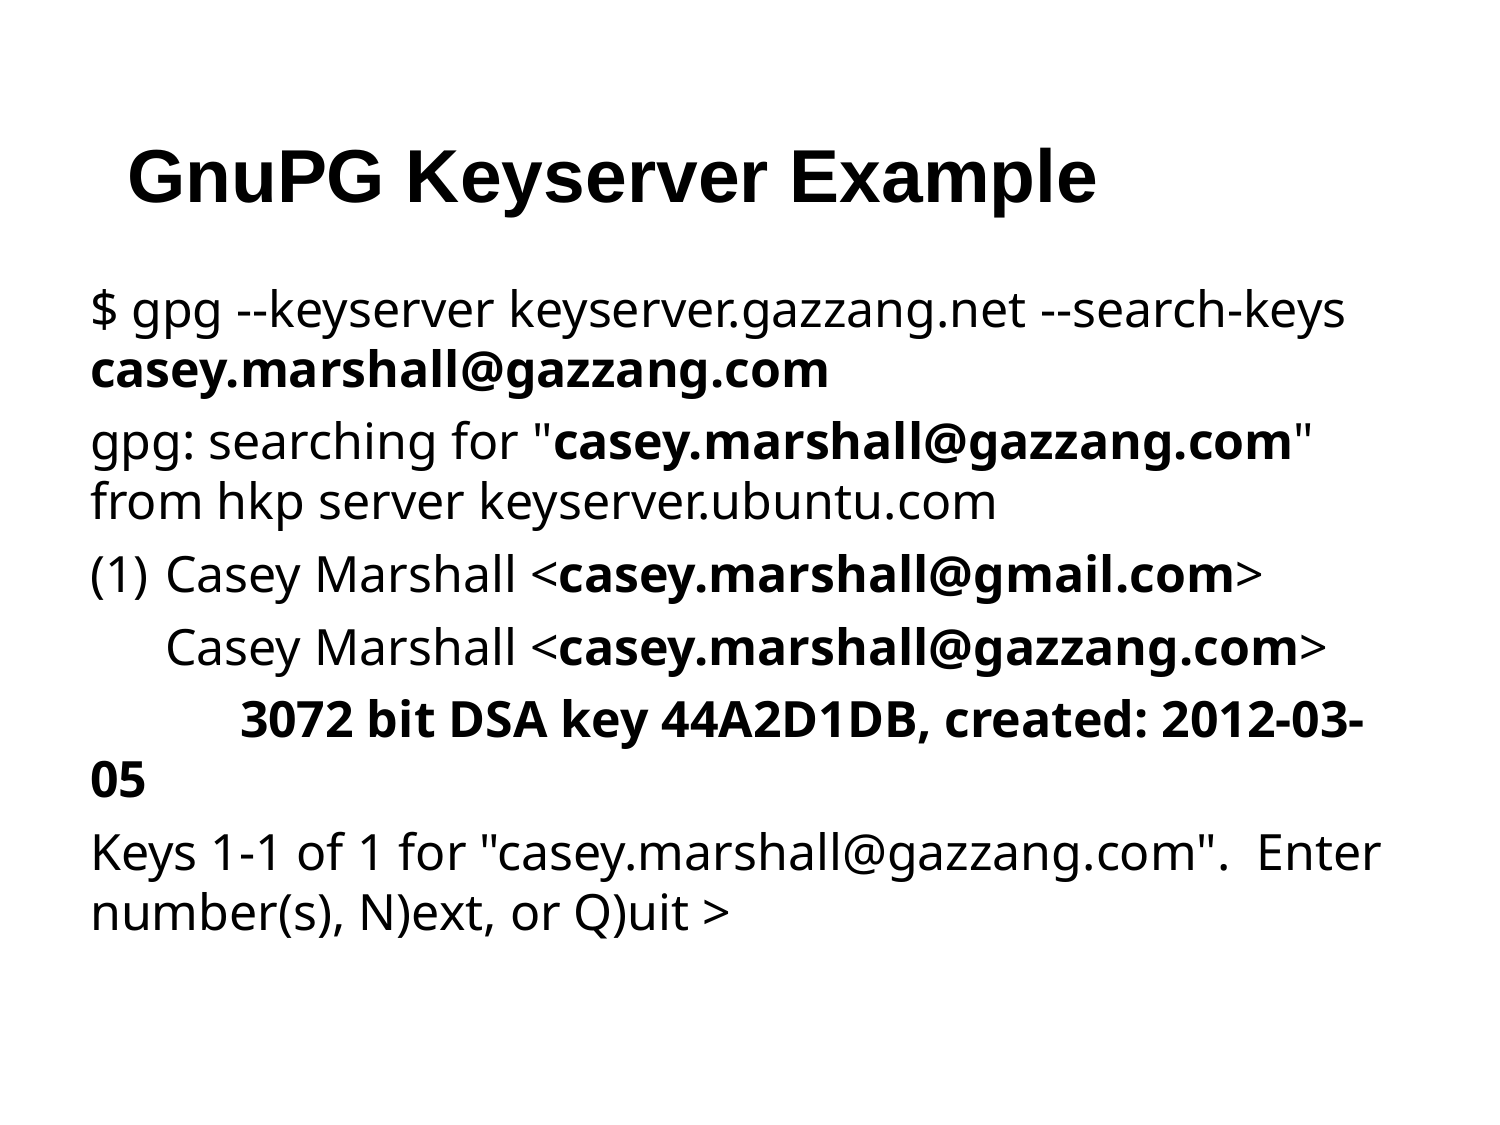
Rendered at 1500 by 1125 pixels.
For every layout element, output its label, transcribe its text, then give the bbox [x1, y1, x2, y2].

title GnuPG Keyserver Example [75, 45, 1425, 233]
list $ gpg --keyserver keyserver.gazzang.net --search-keys casey.marshall@gazzang.com gpg: searching for "casey.marshall@gazzang.com" from hkp server keyserver.ubuntu.com (1) Casey Marshall <casey.marshall@gmail.com> Casey Marshall <casey.marshall@gazzang.com> 3072 bit DSA key 44A2D1DB, created: 2012-03-05 Keys 1-1 of 1 for "casey.marshall@gazzang.com". Enter number(s), N)ext, or Q)uit > [75, 262, 1425, 1078]
